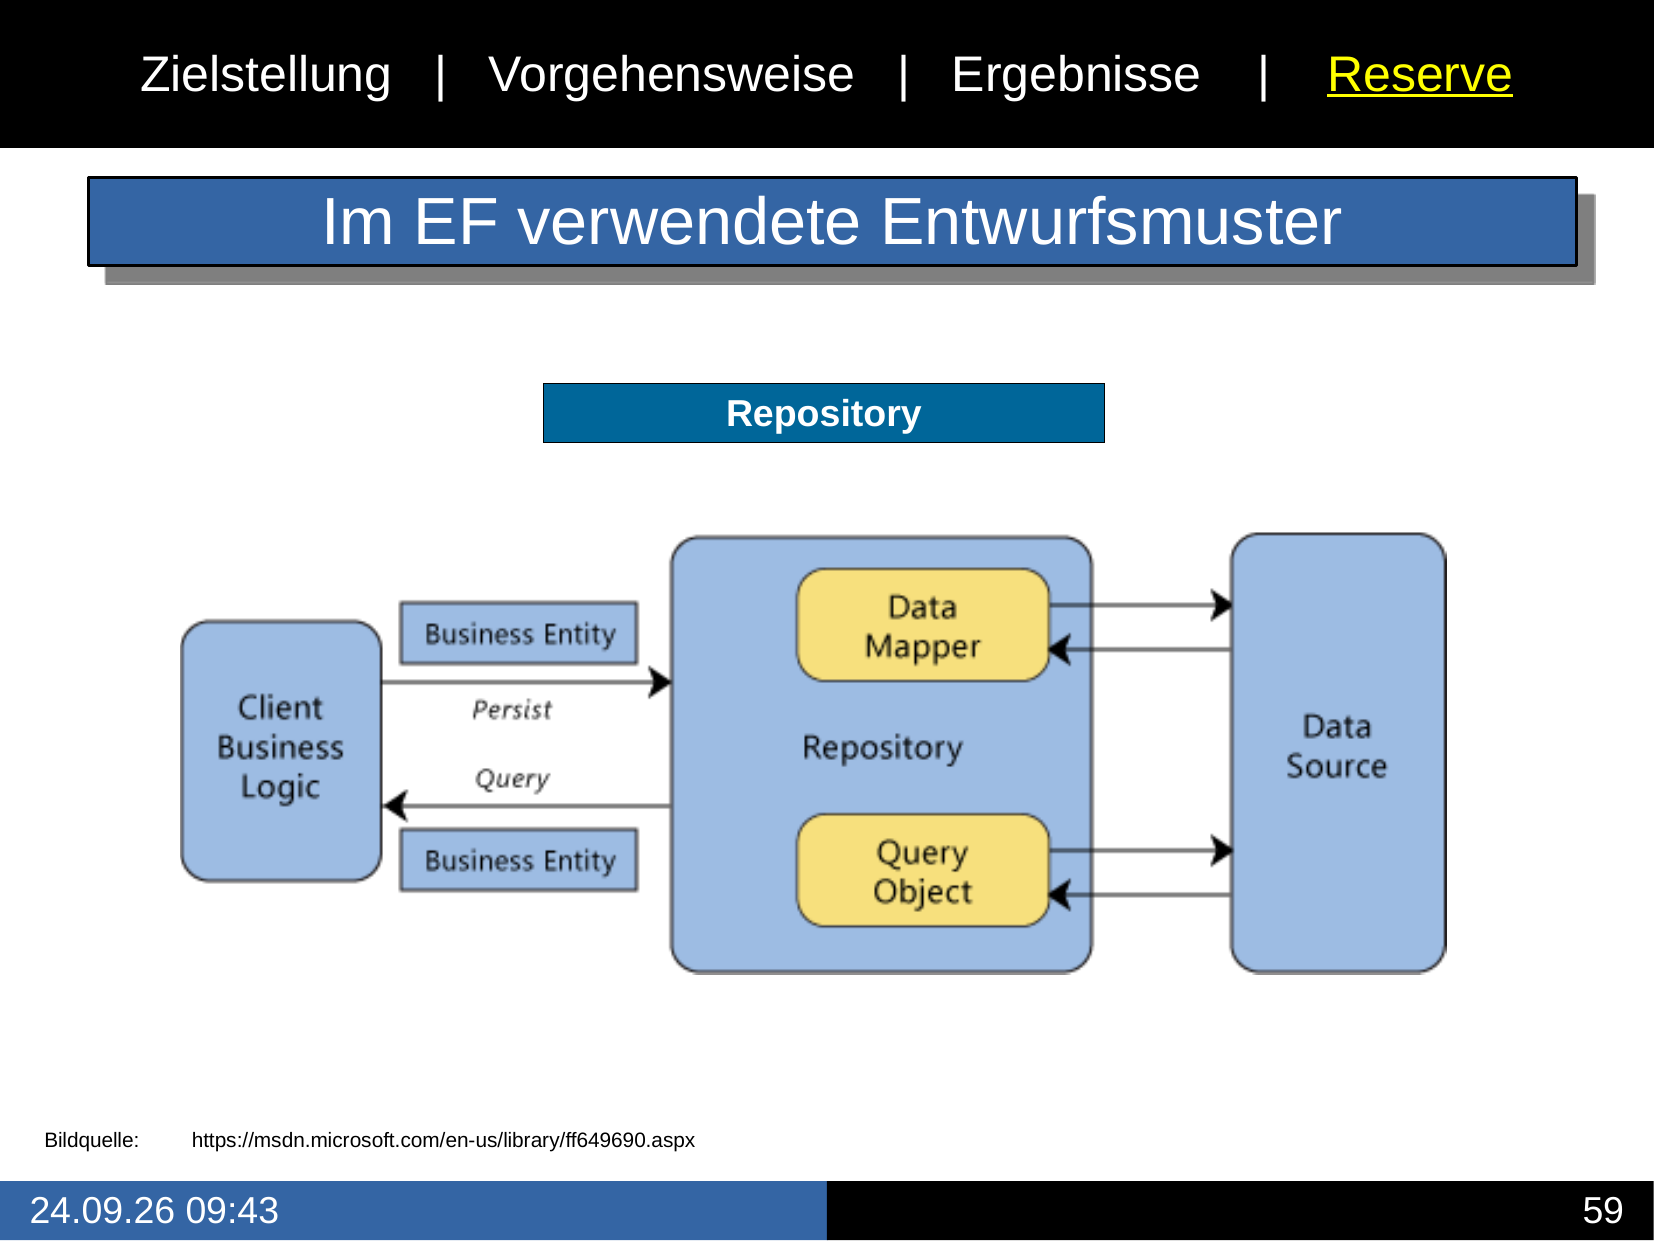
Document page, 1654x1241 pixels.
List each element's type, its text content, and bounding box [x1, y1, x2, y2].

title Im EF verwendete Entwurfsmuster [88, 177, 1577, 266]
text_box Zielstellung | Vorgehensweise | Ergebnisse | Reserve [0, 0, 1654, 148]
text_box Repository [543, 383, 1105, 443]
picture [180, 531, 1447, 975]
text_box Bildquelle: https://msdn.microsoft.com/en-us/library/ff649690.aspx [29, 1122, 1565, 1182]
